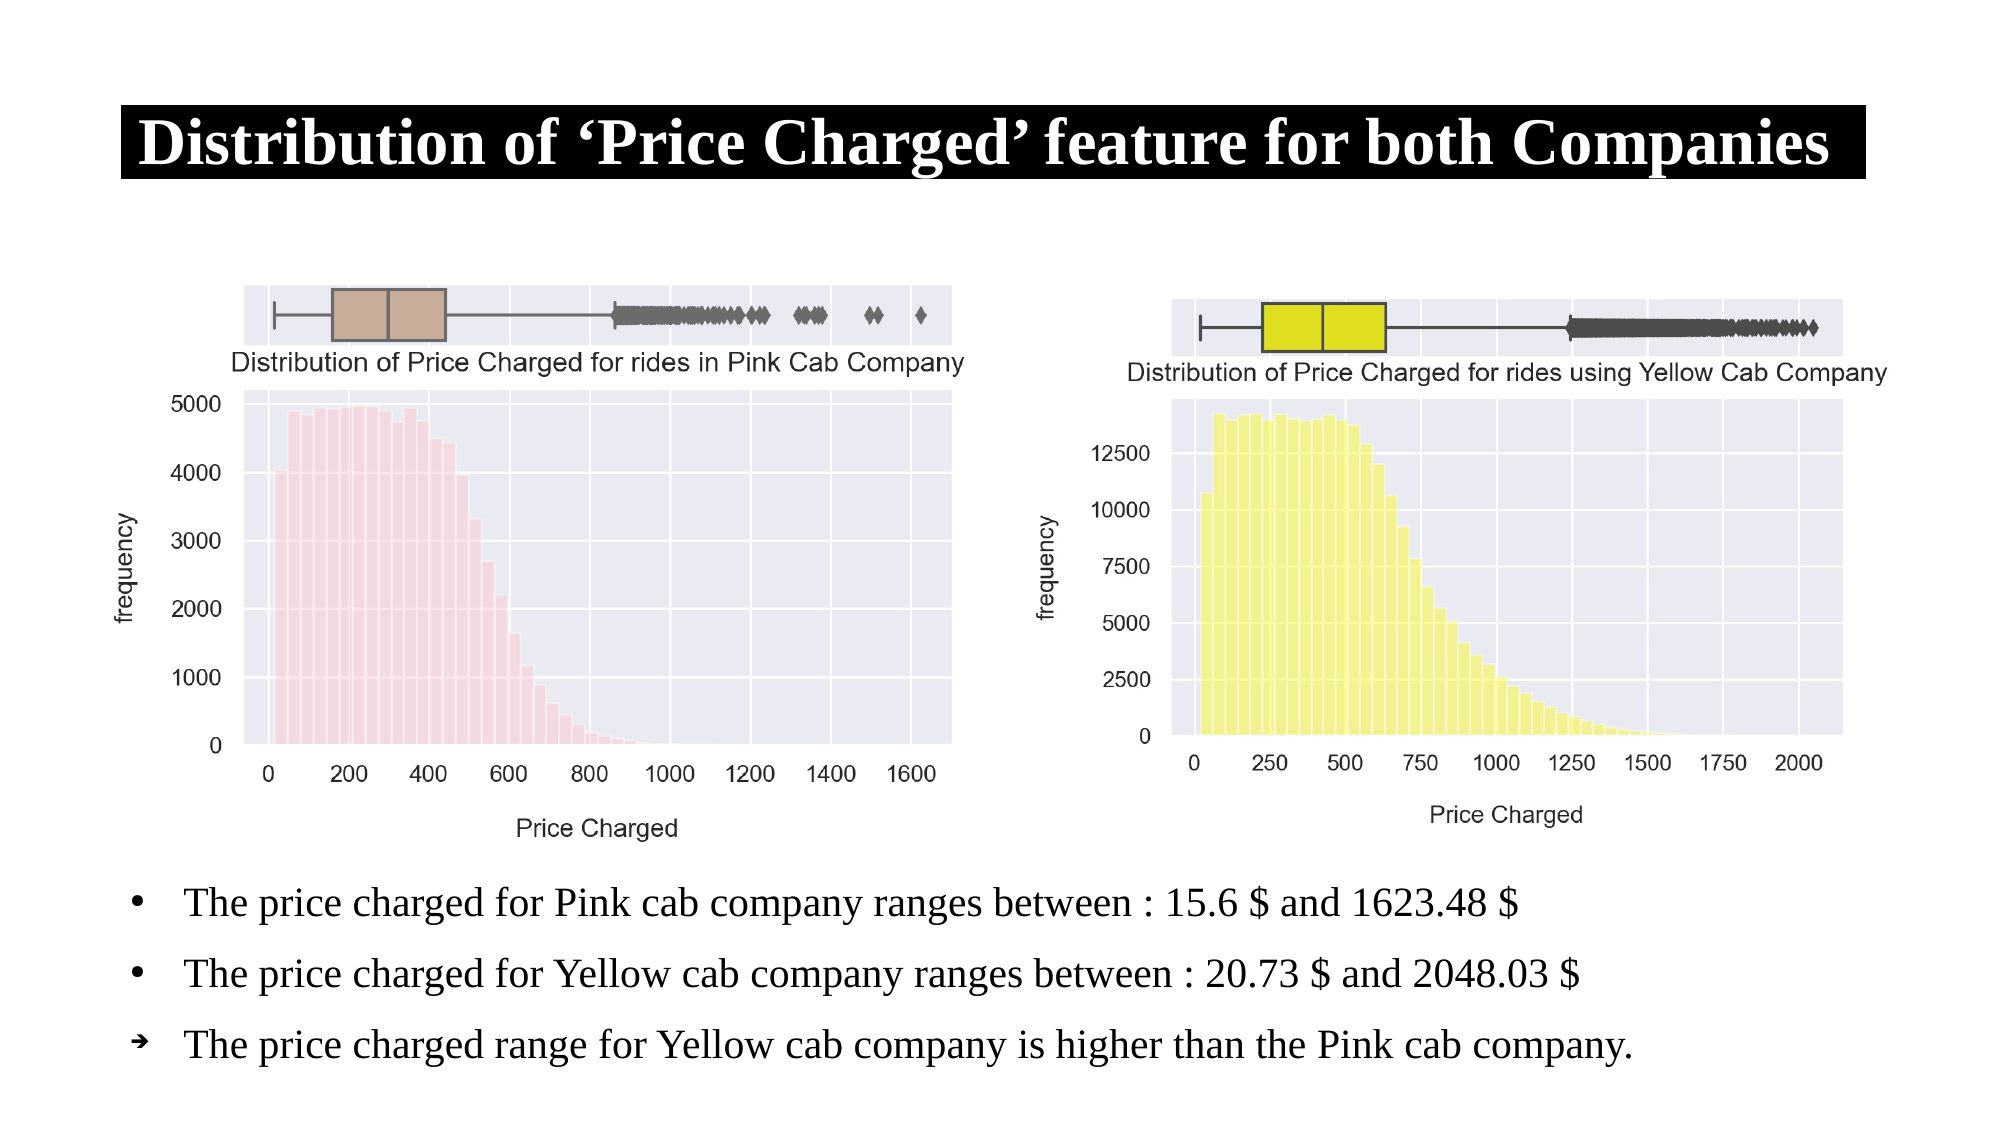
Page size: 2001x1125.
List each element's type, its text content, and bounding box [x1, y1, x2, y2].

title Distribution of ‘Price Charged’ feature for both Companies [112, 58, 1876, 225]
picture [99, 268, 979, 857]
list The price charged for Pink cab company ranges between : 15.6 $ and 1623.48 $ The price charged for Yellow cab company ranges between : 20.73 $ and 2048.03 $ The price charged range for Yellow cab company is higher than the Pink cab company. [112, 862, 1913, 1088]
picture [1022, 283, 1901, 842]
